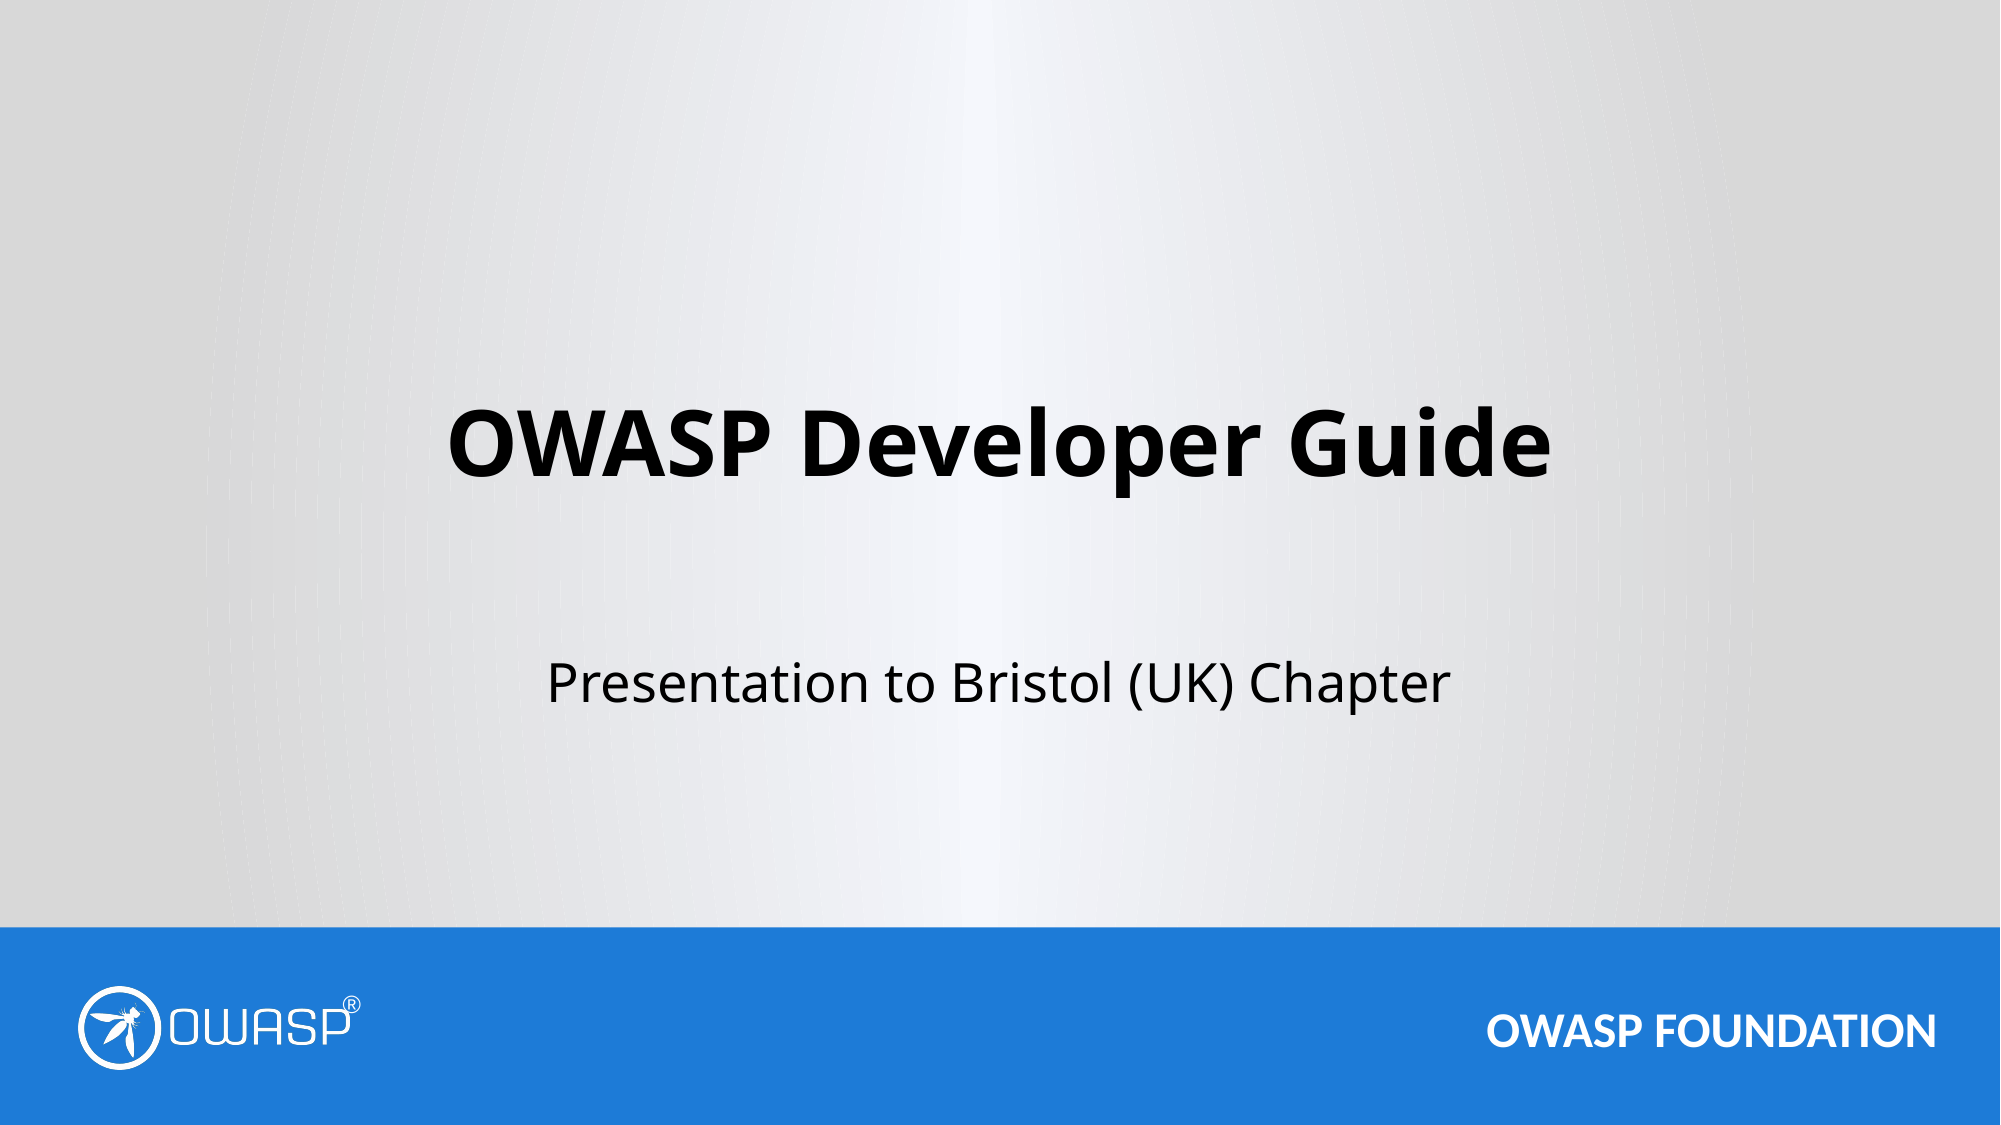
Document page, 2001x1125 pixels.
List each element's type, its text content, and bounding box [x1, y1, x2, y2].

subtitle Presentation to Bristol (UK) Chapter [161, 562, 1839, 786]
title OWASP Developer Guide [161, 129, 1839, 504]
picture [78, 986, 350, 1070]
